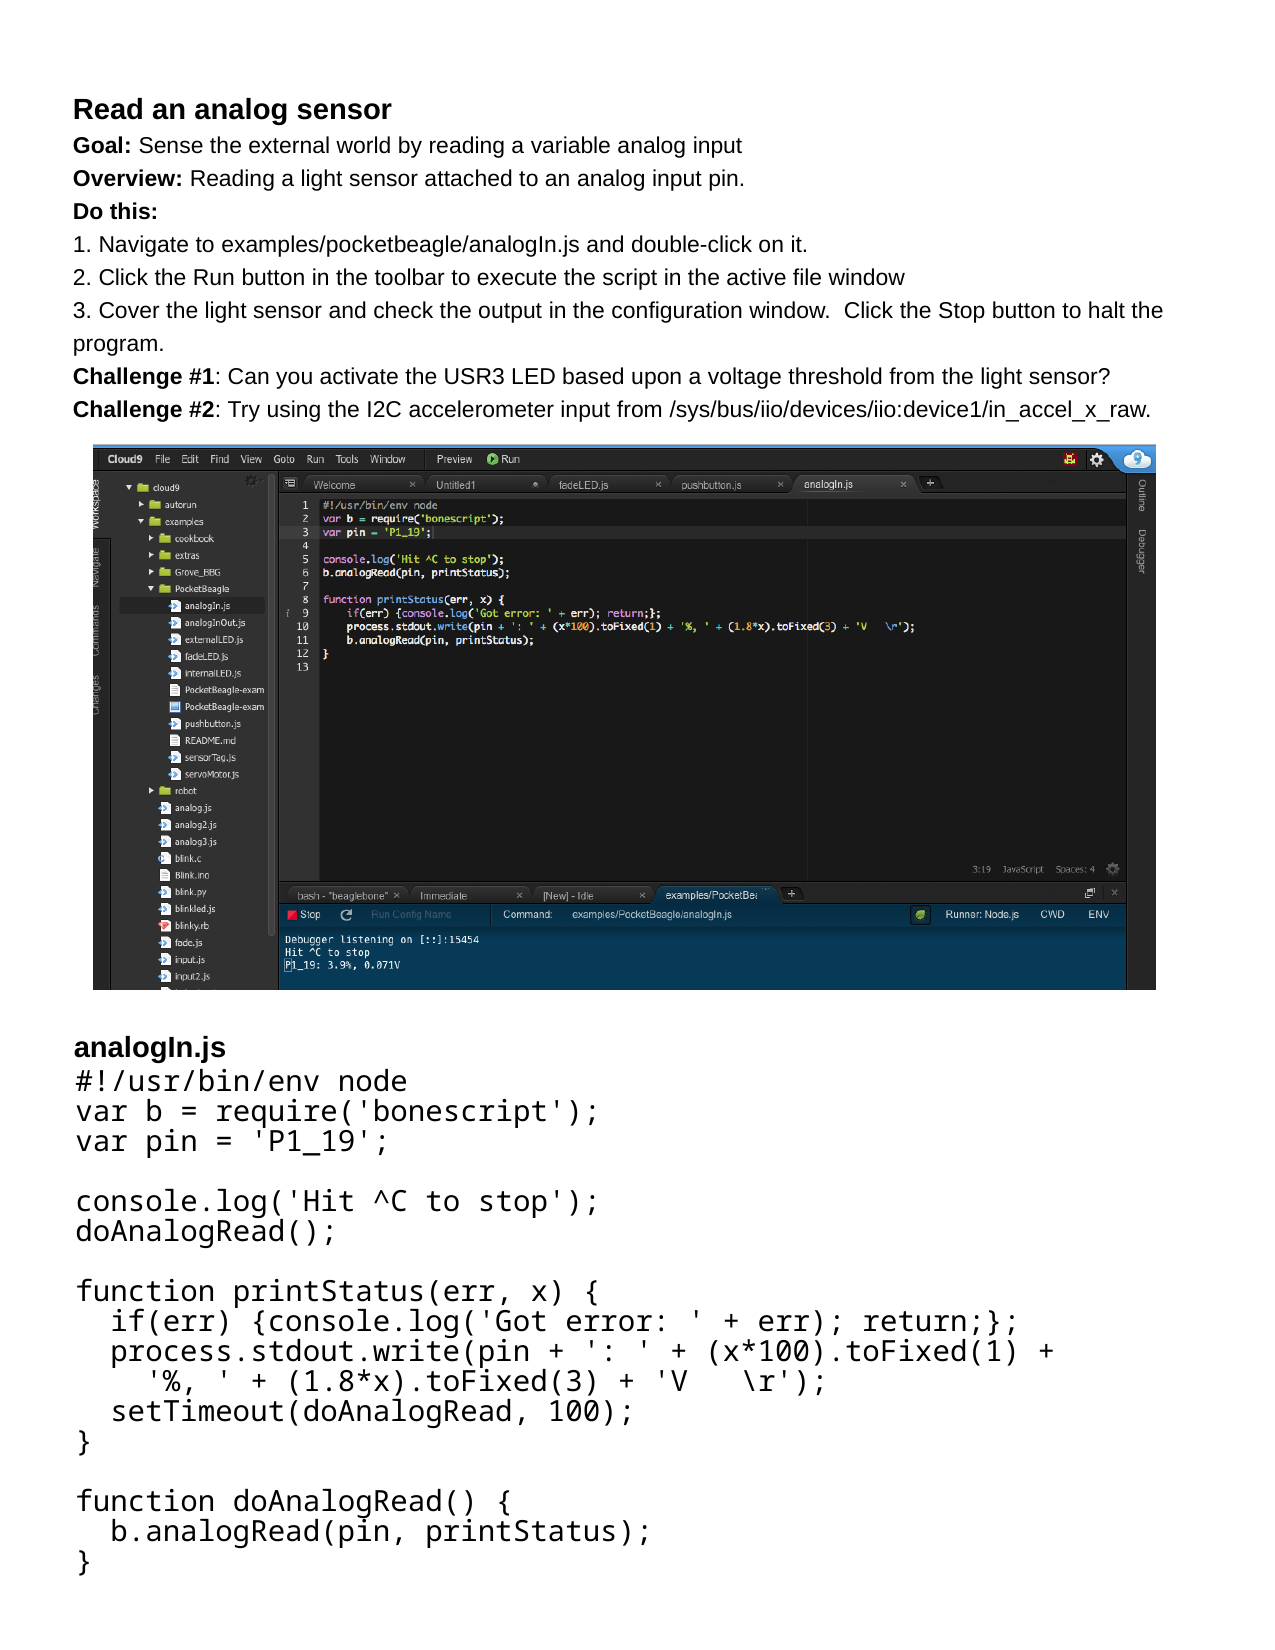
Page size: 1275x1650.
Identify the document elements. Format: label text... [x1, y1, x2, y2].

text_box analogIn.js [59, 1013, 242, 1071]
text_box #!/usr/bin/env node var b = require('bonescript'); var pin = 'P1_19'; console.log('Hit ^C to stop'); doAnalogRead(); function printStatus(err, x) { if(err) {console.log('Got error: ' + err); return;}; process.stdout.write(pin + ': ' + (x*100).toFixed(1) + '%, ' + (1.8*x).toFixed(3) + 'V \r'); setTimeout(doAnalogRead, 100); } function doAnalogRead() { b.analogRead(pin, printStatus); } [60, 1062, 1141, 1650]
picture [93, 442, 1156, 990]
text_box Read an analog sensor Goal: Sense the external world by reading a variable analog input Overview: Reading a light sensor attached to an analog input pin. Do this: 1. Navigate to examples/pocketbeagle/analogIn.js and double-click on it. 2. Click the Run button in the toolbar to execute the script in the active file window 3. Cover the light sensor and check the output in the configuration window. Click the Stop button to halt the program. Challenge #1: Can you activate the USR3 LED based upon a voltage threshold from the light sensor? Challenge #2: Try using the I2C accelerometer input from /sys/bus/iio/devices/iio:device1/in_accel_x_raw. [58, 76, 1248, 430]
